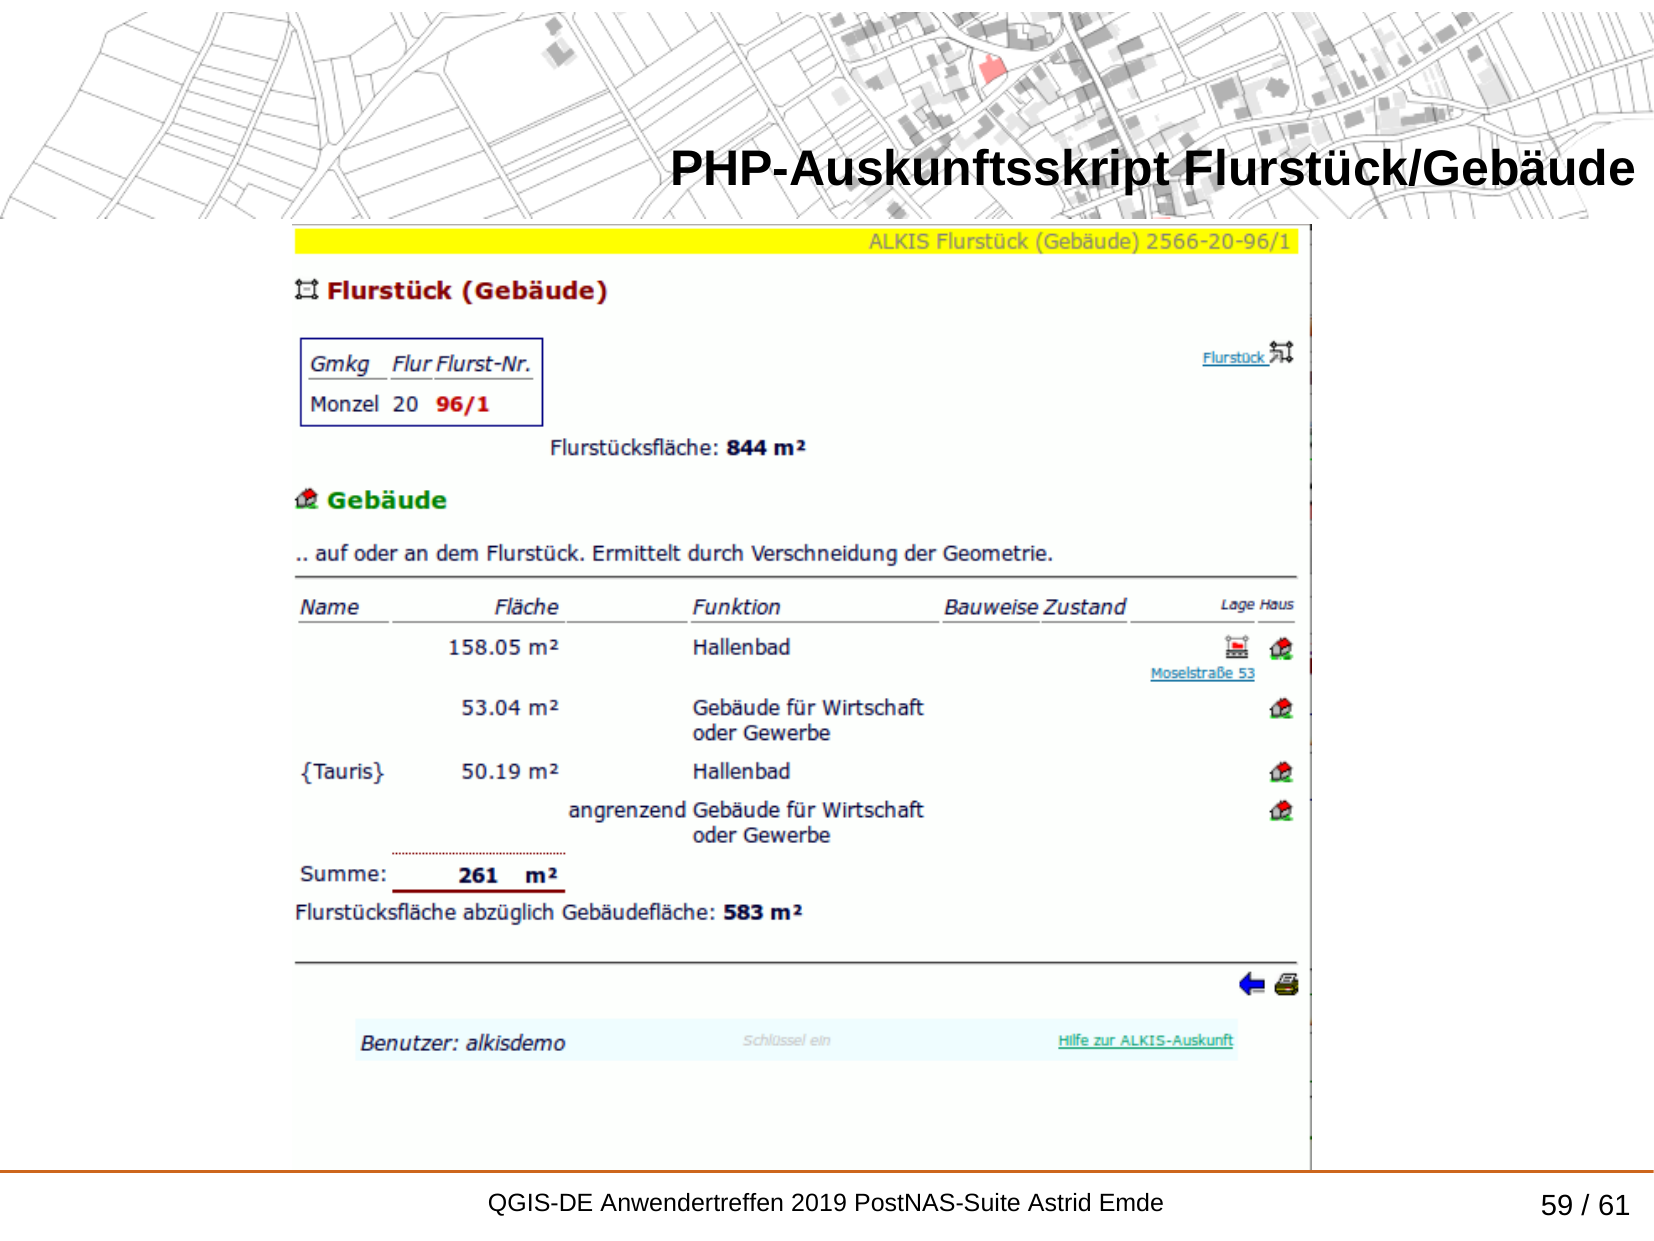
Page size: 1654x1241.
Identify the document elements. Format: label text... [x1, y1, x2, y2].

title PHP-Auskunftsskript Flurstück/Gebäude [249, 123, 1637, 213]
picture [292, 224, 1312, 1170]
